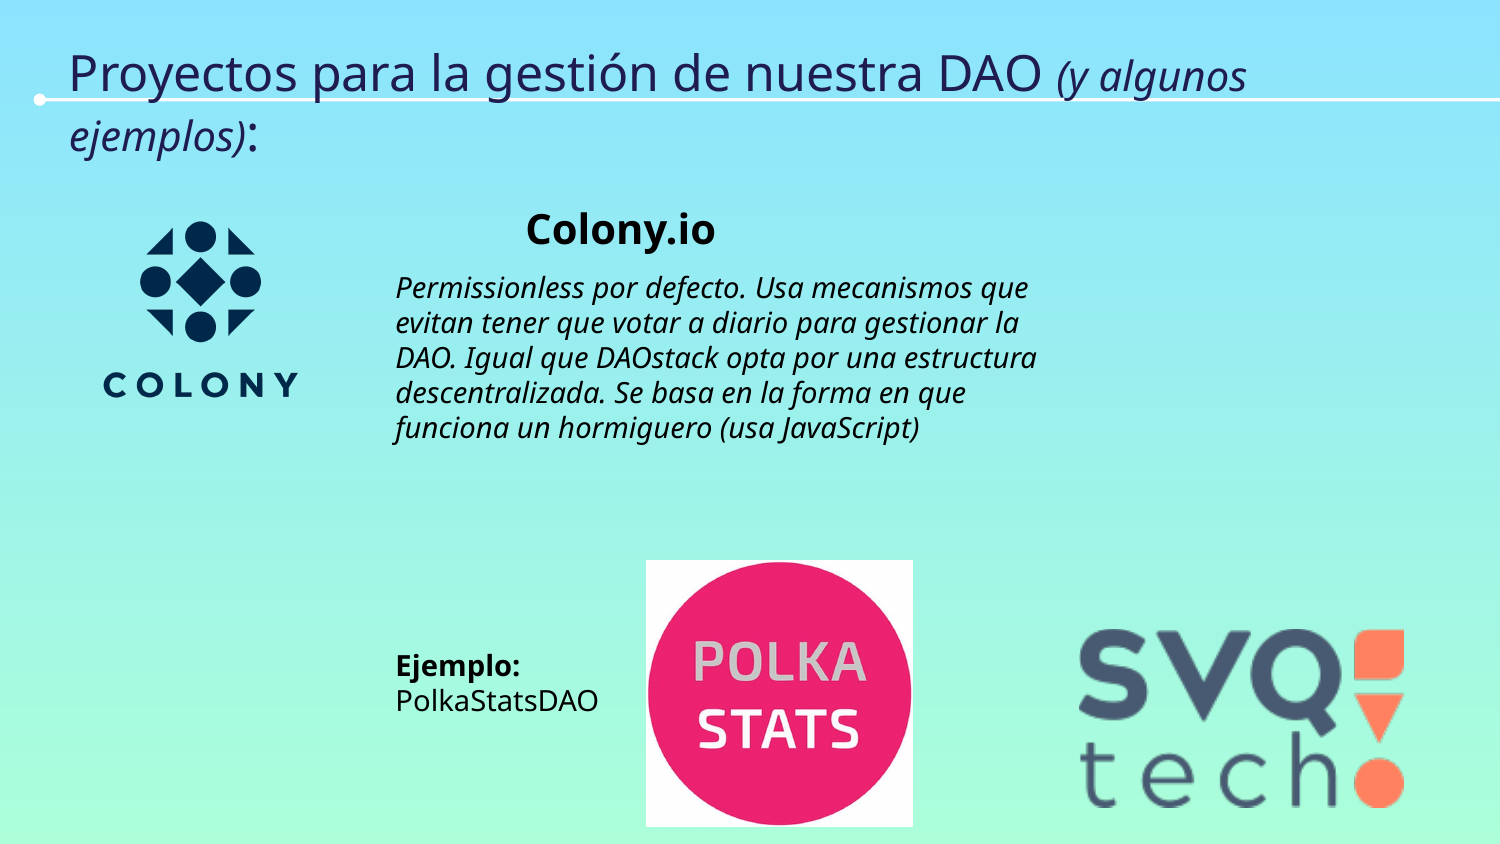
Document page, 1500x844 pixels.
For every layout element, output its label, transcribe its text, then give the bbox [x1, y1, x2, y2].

text_box Colony.io [510, 187, 736, 254]
picture [1079, 629, 1404, 808]
title Proyectos para la gestión de nuestra DAO (y algunos ejemplos): [53, 26, 1447, 116]
text_box Ejemplo: PolkaStatsDAO [380, 631, 647, 737]
picture [646, 560, 913, 827]
text_box Permissionless por defecto. Usa mecanismos que evitan tener que votar a diario para gestionar la DAO. Igual que DAOstack opta por una estructura descentralizada. Se basa en la forma en que funciona un hormiguero (usa JavaScript) [380, 254, 1088, 473]
picture [53, 172, 348, 452]
